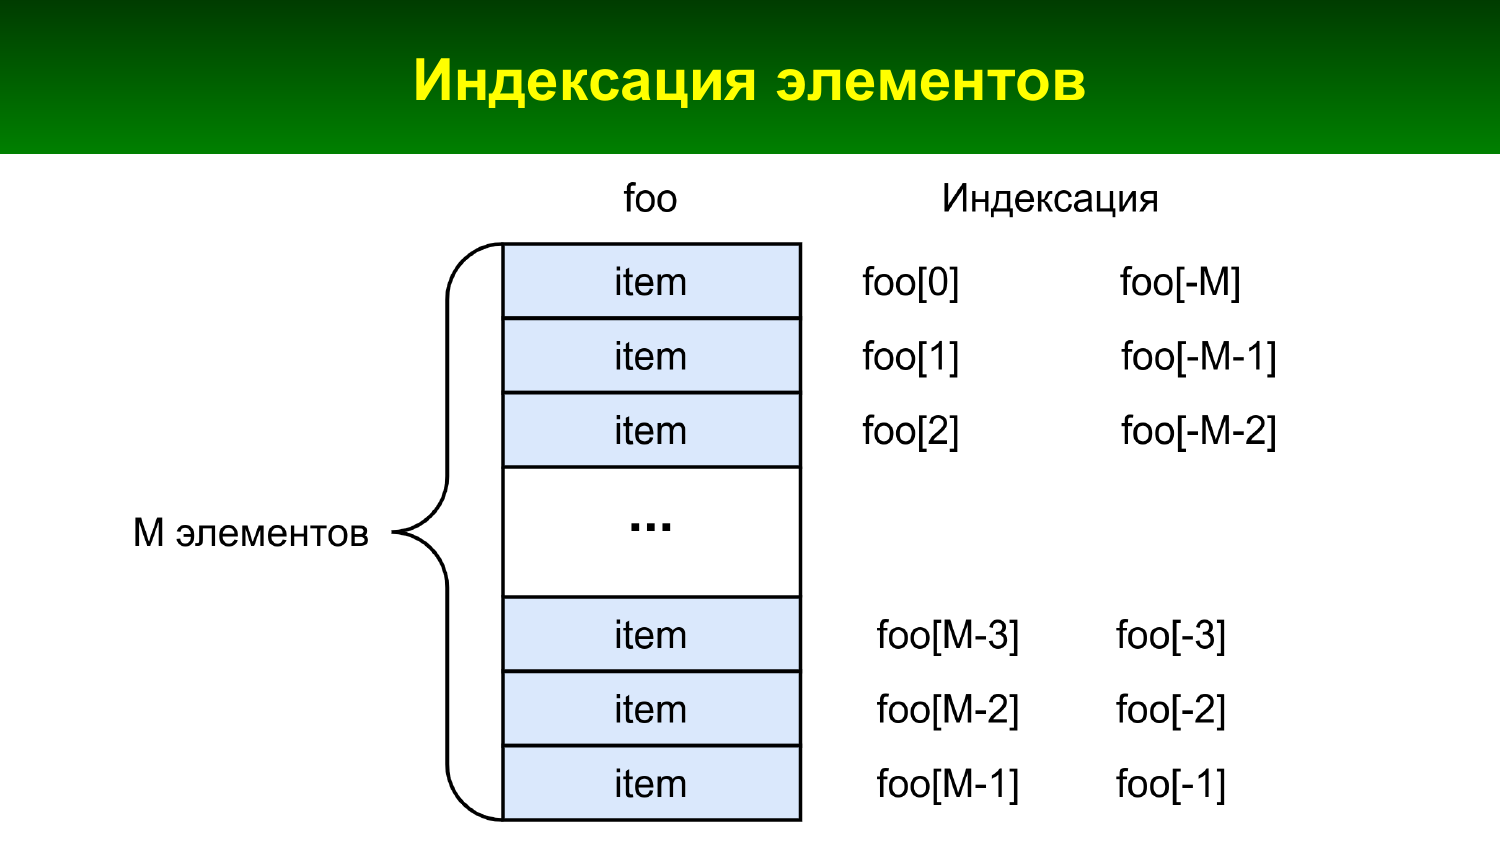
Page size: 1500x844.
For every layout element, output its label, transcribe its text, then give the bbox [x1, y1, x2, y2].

title Индексация элементов [75, 11, 1426, 142]
picture [102, 159, 1292, 830]
